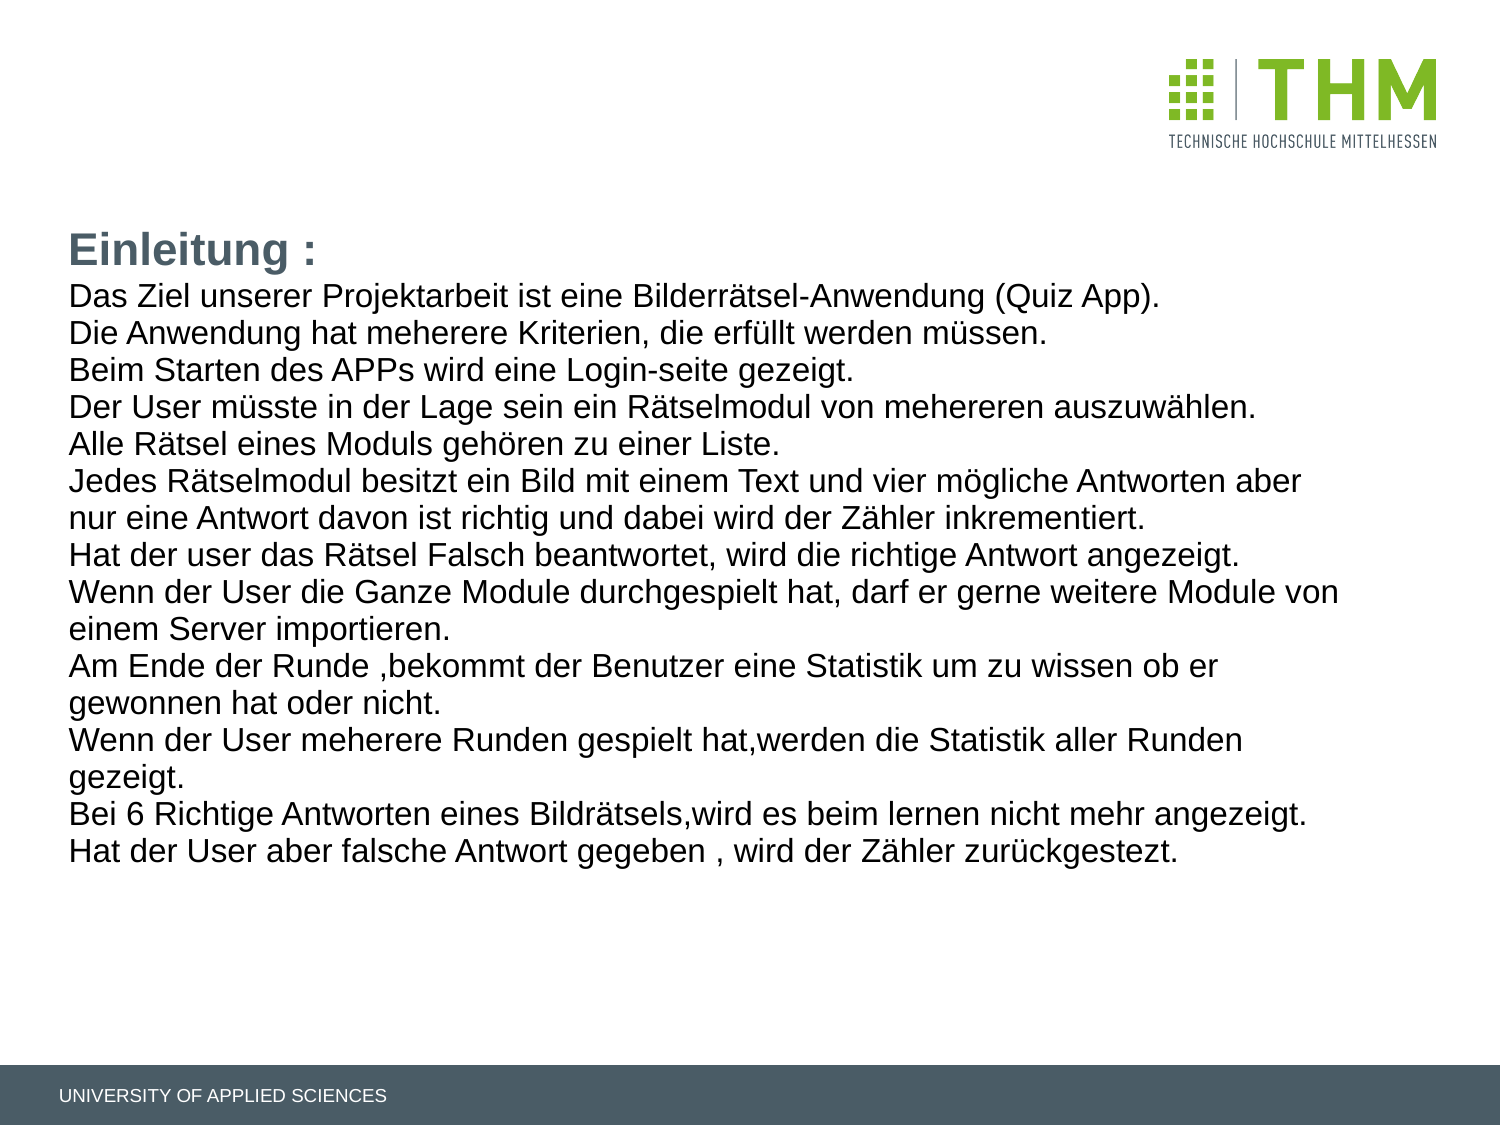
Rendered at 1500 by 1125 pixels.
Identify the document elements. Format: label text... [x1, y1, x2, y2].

title Einleitung : [53, 177, 1451, 266]
picture [1169, 59, 1436, 148]
text_box Das Ziel unserer Projektarbeit ist eine Bilderrätsel-Anwendung (Quiz App). Die Anwendung hat meherere Kriterien, die erfüllt werden müssen. Beim Starten des APPs wird eine Login-seite gezeigt. Der User müsste in der Lage sein ein Rätselmodul von mehereren auszuwählen. Alle Rätsel eines Moduls gehören zu einer Liste. Jedes Rätselmodul besitzt ein Bild mit einem Text und vier mögliche Antworten aber nur eine Antwort davon ist richtig und dabei wird der Zähler inkrementiert. Hat der user das Rätsel Falsch beantwortet, wird die richtige Antwort angezeigt. Wenn der User die Ganze Module durchgespielt hat, darf er gerne weitere Module von einem Server importieren. Am Ende der Runde ,bekommt der Benutzer eine Statistik um zu wissen ob er gewonnen hat oder nicht. Wenn der User meherere Runden gespielt hat,werden die Statistik aller Runden gezeigt. Bei 6 Richtige Antworten eines Bildrätsels,wird es beim lernen nicht mehr angezeigt. Hat der User aber falsche Antwort gegeben , wird der Zähler zurückgestezt. [53, 270, 1363, 897]
